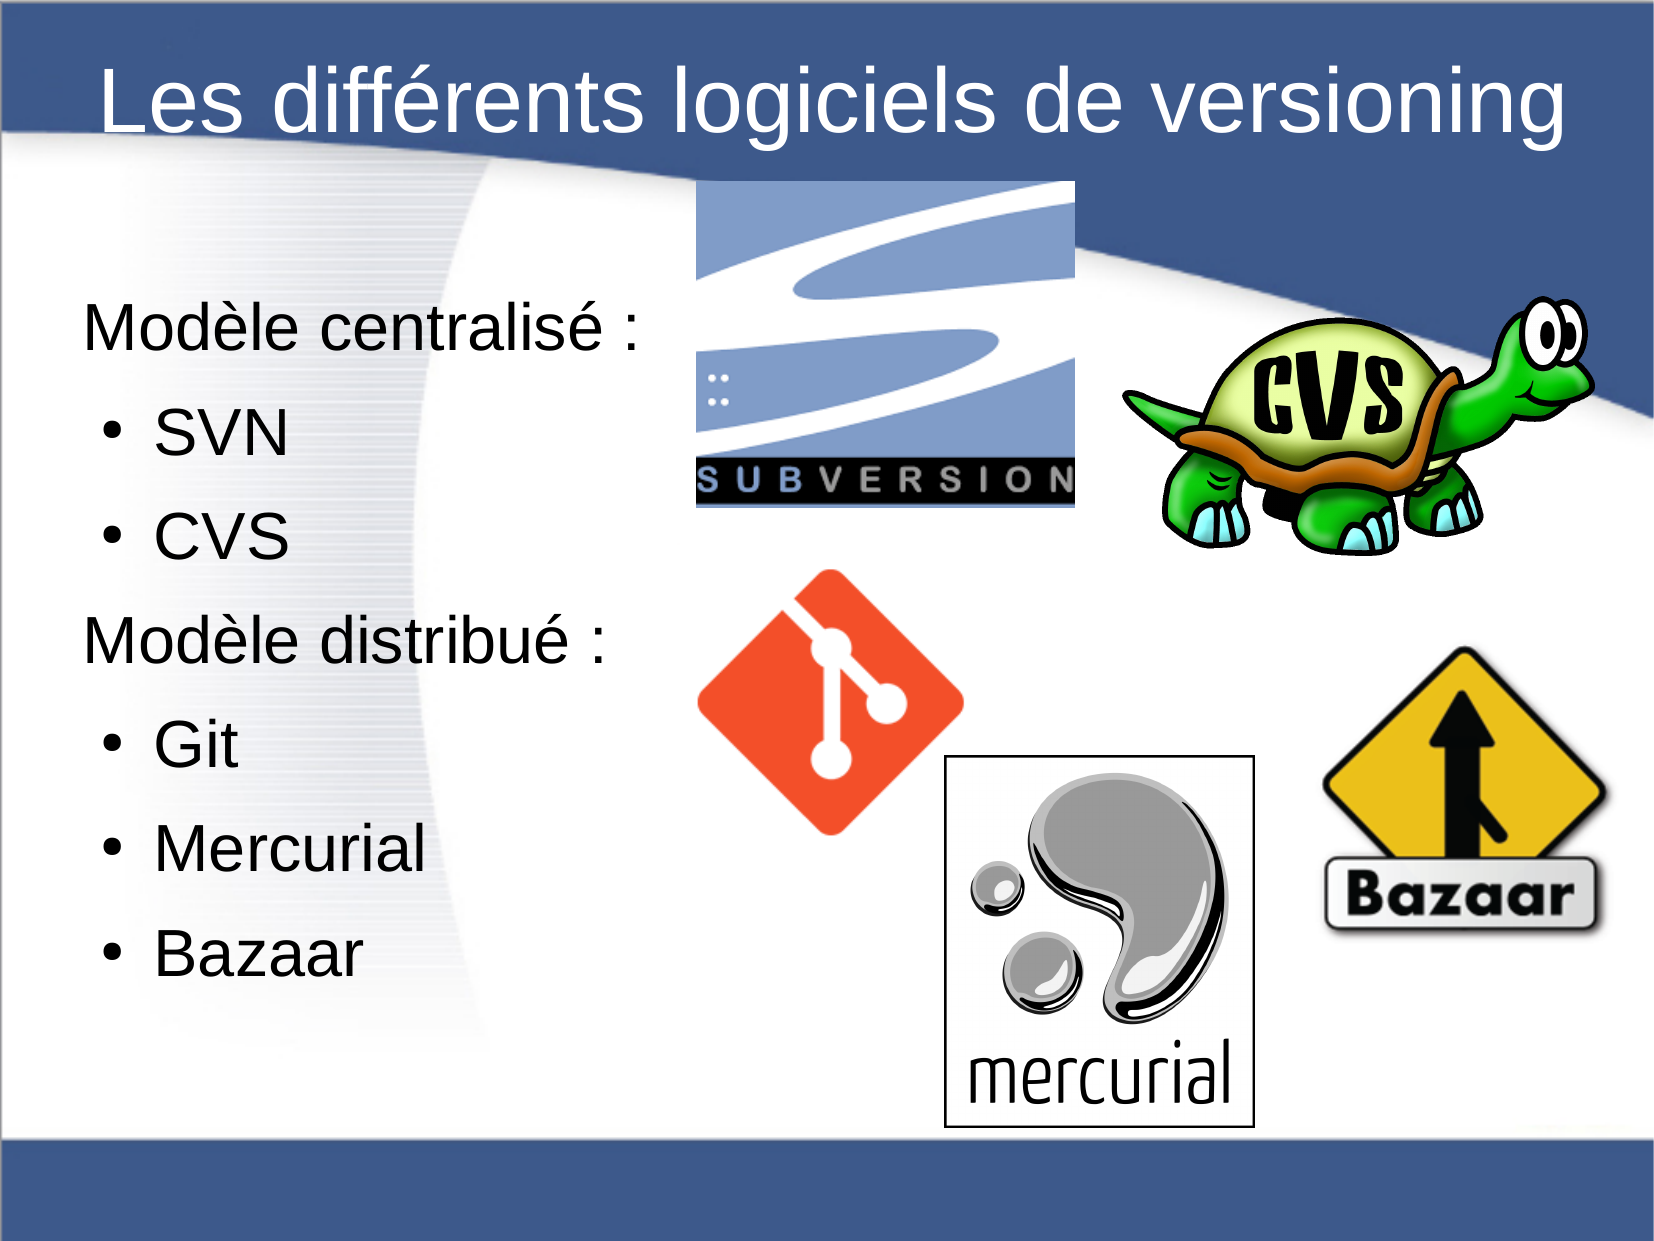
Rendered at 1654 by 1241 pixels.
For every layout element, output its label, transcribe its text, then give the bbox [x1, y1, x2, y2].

title Les différents logiciels de versioning [82, 49, 1571, 257]
picture [0, 0, 1654, 1241]
list Modèle centralisé : SVN CVS Modèle distribué : Git Mercurial Bazaar [82, 290, 1571, 1010]
